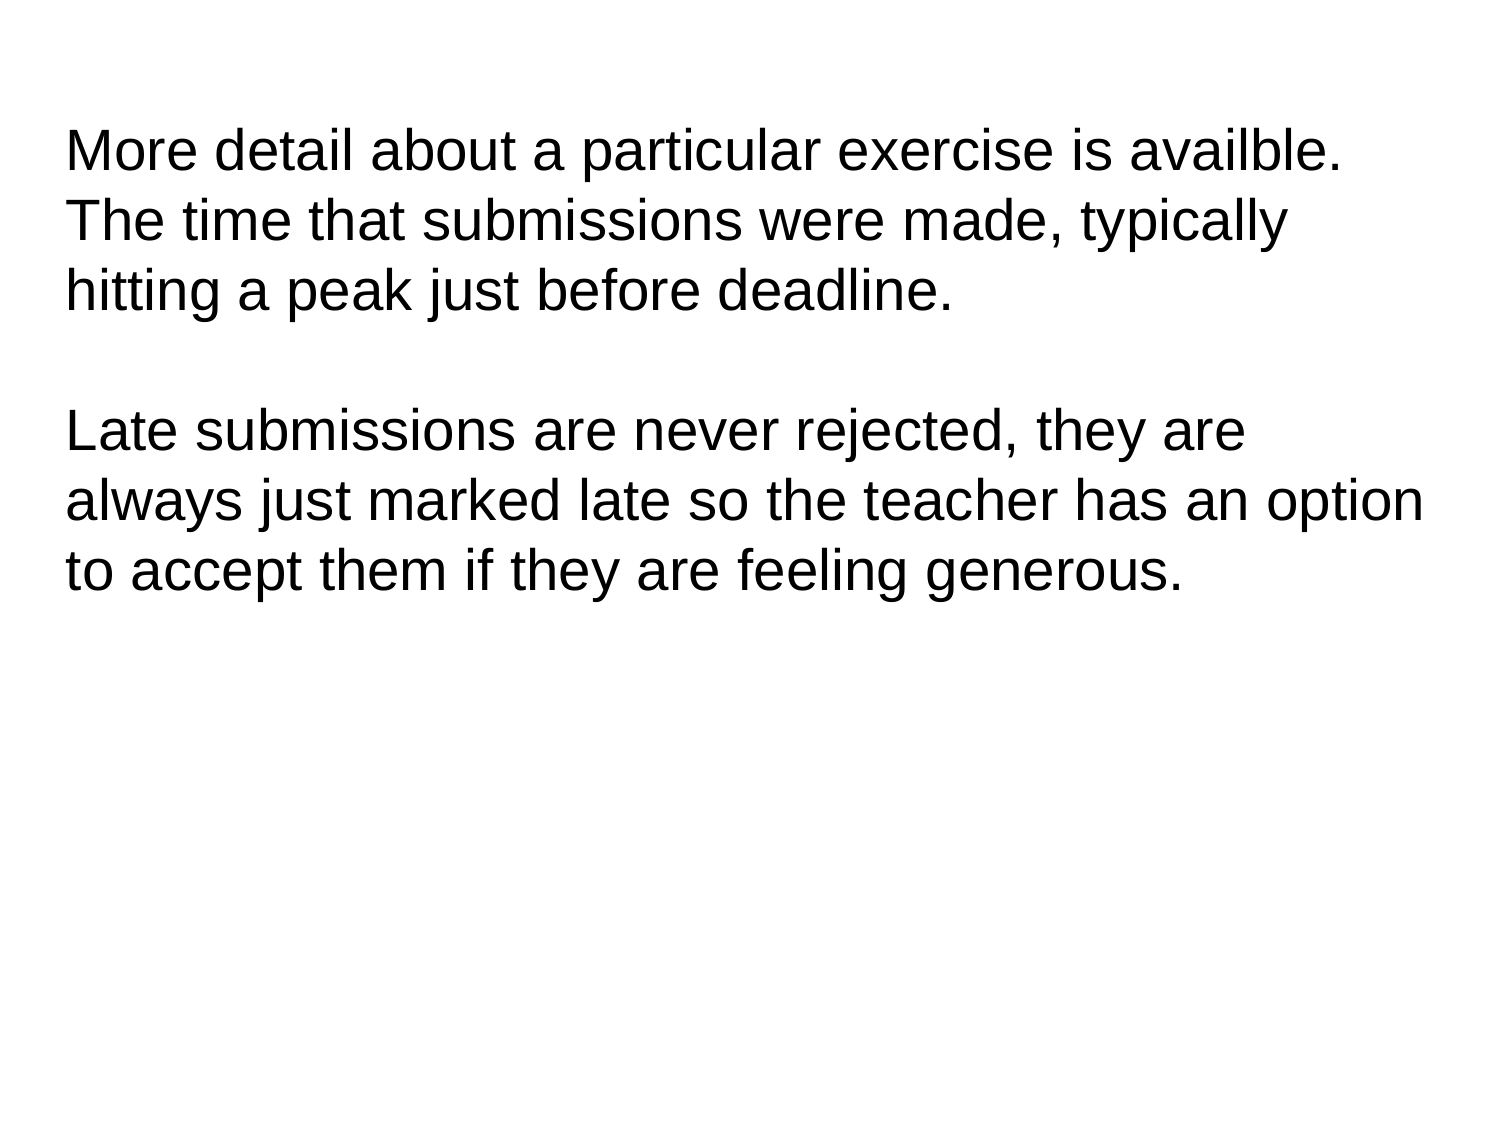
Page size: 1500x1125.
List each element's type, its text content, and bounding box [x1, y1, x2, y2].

text_box More detail about a particular exercise is availble. The time that submissions were made, typically hitting a peak just before deadline. Late submissions are never rejected, they are always just marked late so the teacher has an option to accept them if they are feeling generous. [51, 97, 1449, 223]
